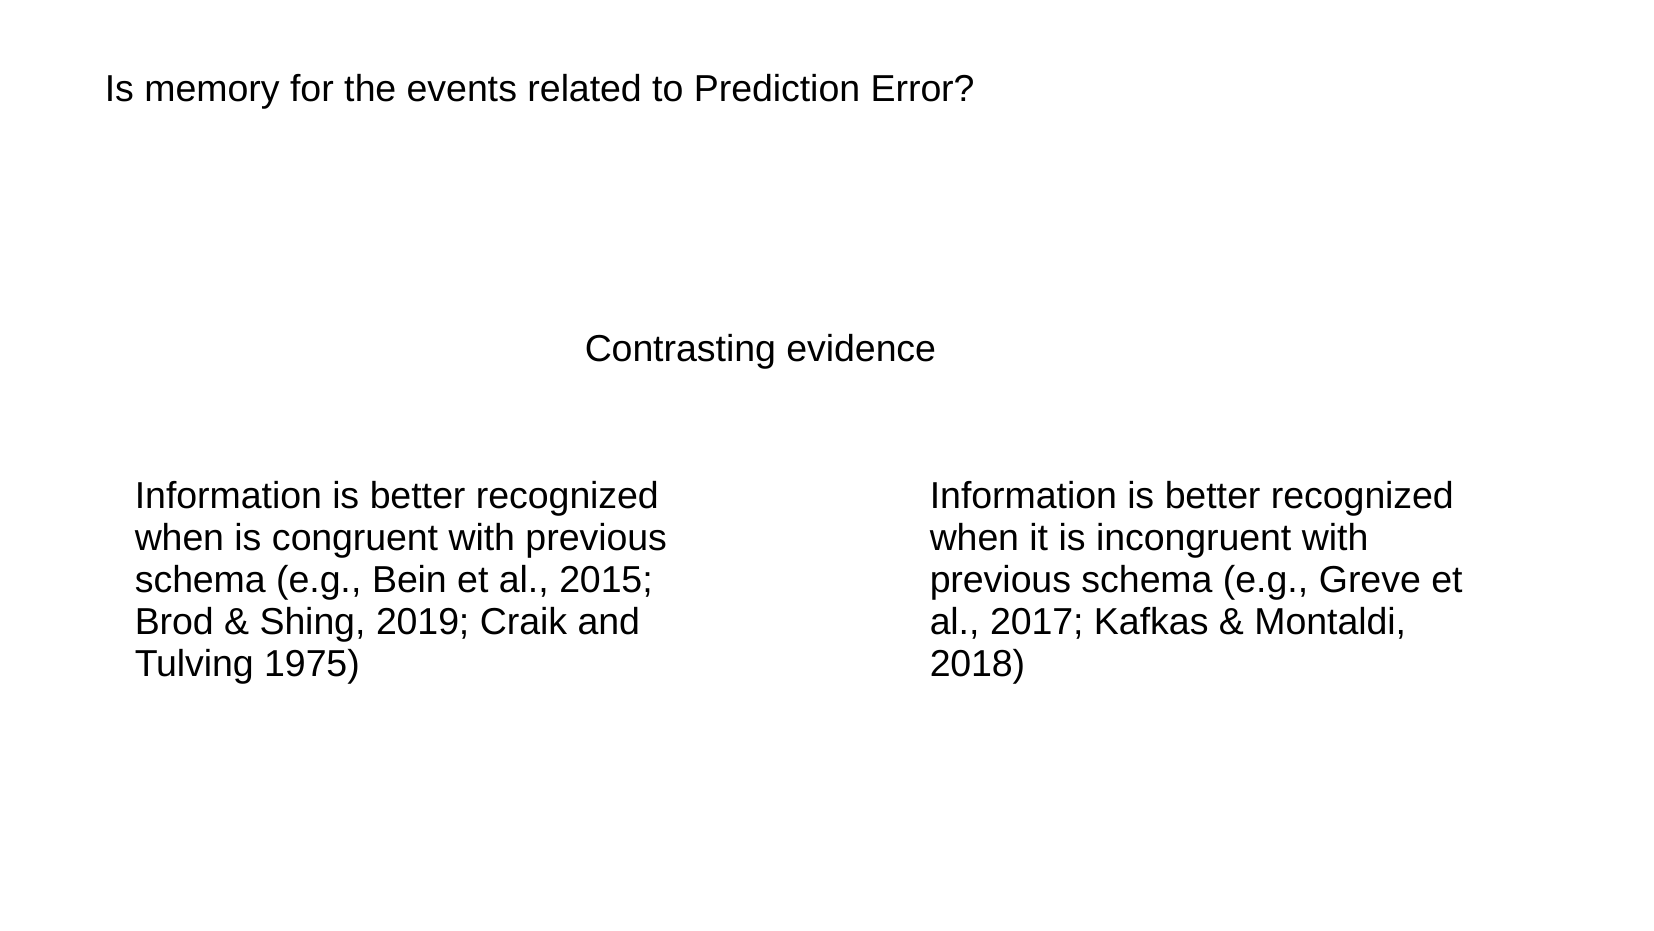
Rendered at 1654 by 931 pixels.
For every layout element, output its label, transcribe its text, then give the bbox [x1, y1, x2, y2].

text_box Is memory for the events related to Prediction Error? [90, 60, 1576, 117]
text_box Information is better recognized when it is incongruent with previous schema (e.g., Greve et al., 2017; Kafkas & Montaldi, 2018) [915, 467, 1486, 693]
text_box Contrasting evidence [570, 320, 1546, 378]
text_box Information is better recognized when is congruent with previous schema (e.g., Bein et al., 2015; Brod & Shing, 2019; Craik and Tulving 1975) [120, 467, 691, 692]
